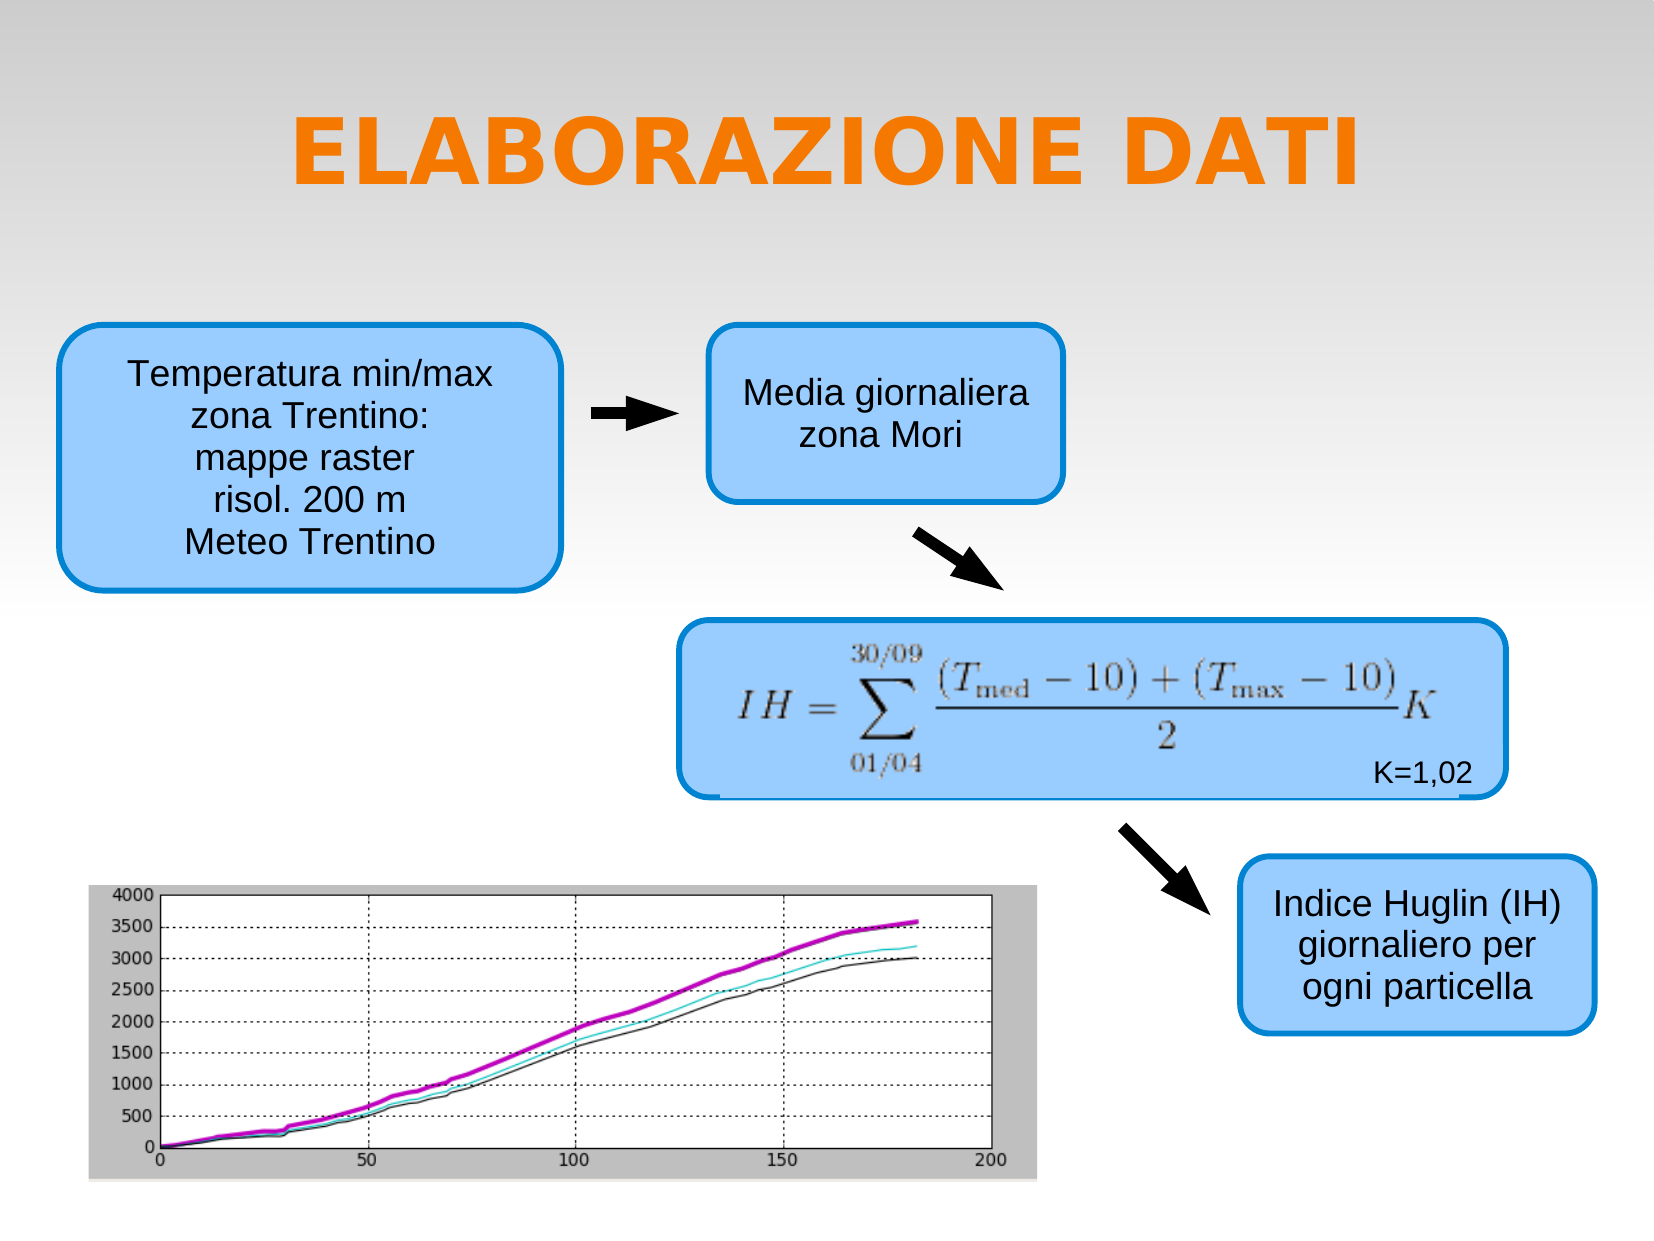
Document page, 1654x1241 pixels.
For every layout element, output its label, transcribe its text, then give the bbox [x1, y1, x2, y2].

text_box K=1,02 [1358, 747, 1595, 798]
text_box Indice Huglin (IH) giornaliero per ogni particella [1240, 856, 1595, 1034]
text_box Temperatura min/max zona Trentino: mappe raster risol. 200 m Meteo Trentino [59, 324, 562, 591]
picture [88, 885, 1038, 1182]
text_box Media giornaliera zona Mori [708, 324, 1064, 503]
text_box [679, 620, 1506, 798]
picture [720, 633, 1459, 798]
title ELABORAZIONE DATI [82, 49, 1571, 257]
